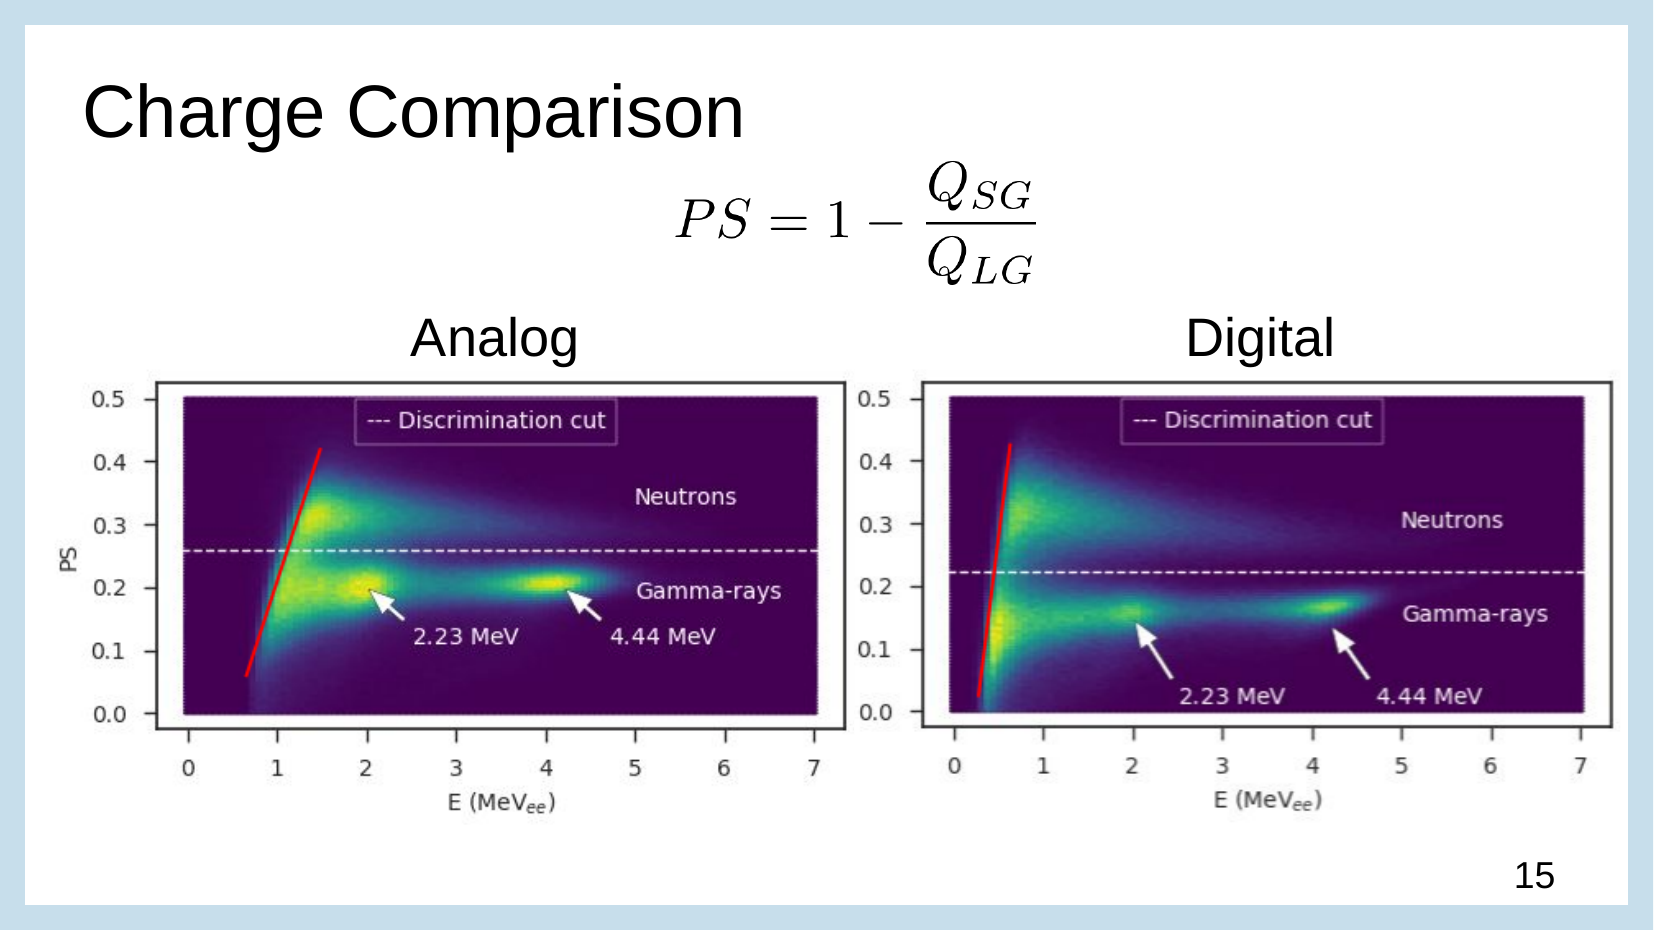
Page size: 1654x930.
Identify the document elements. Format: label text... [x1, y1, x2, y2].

picture [29, 344, 1621, 851]
text_box Digital [915, 300, 1606, 376]
text_box Analog [150, 300, 841, 376]
title Charge Comparison [82, 29, 1234, 196]
picture [675, 160, 1036, 285]
